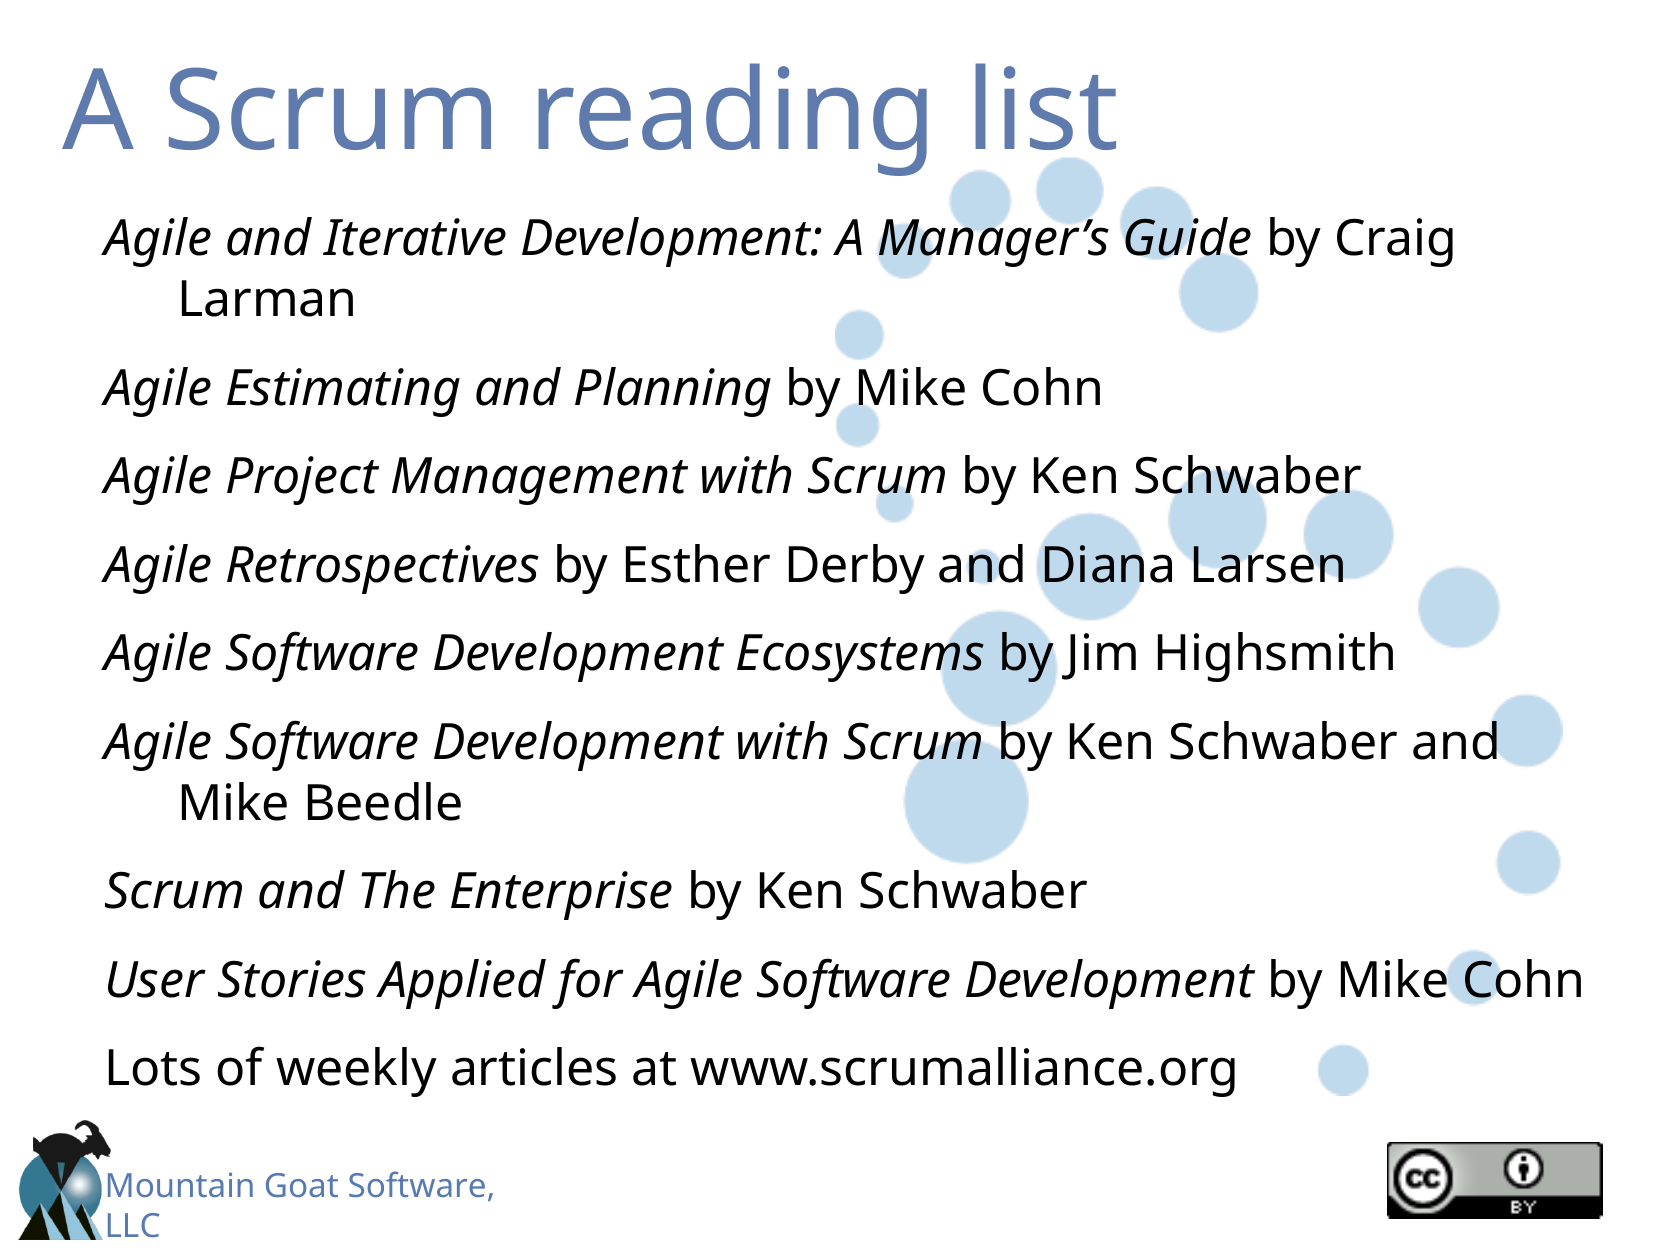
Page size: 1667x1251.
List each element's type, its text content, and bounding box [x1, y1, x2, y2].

picture [1387, 1142, 1603, 1219]
list Agile and Iterative Development: A Manager’s Guide by Craig Larman Agile Estimating and Planning by Mike Cohn Agile Project Management with Scrum by Ken Schwaber Agile Retrospectives by Esther Derby and Diana Larsen Agile Software Development Ecosystems by Jim Highsmith Agile Software Development with Scrum by Ken Schwaber and Mike Beedle Scrum and The Enterprise by Ken Schwaber User Stories Applied for Agile Software Development by Mike Cohn Lots of weekly articles at www.scrumalliance.org [56, 199, 1609, 1116]
title A Scrum reading list [56, 18, 1609, 194]
picture [835, 194, 1563, 199]
picture [18, 1120, 111, 1240]
